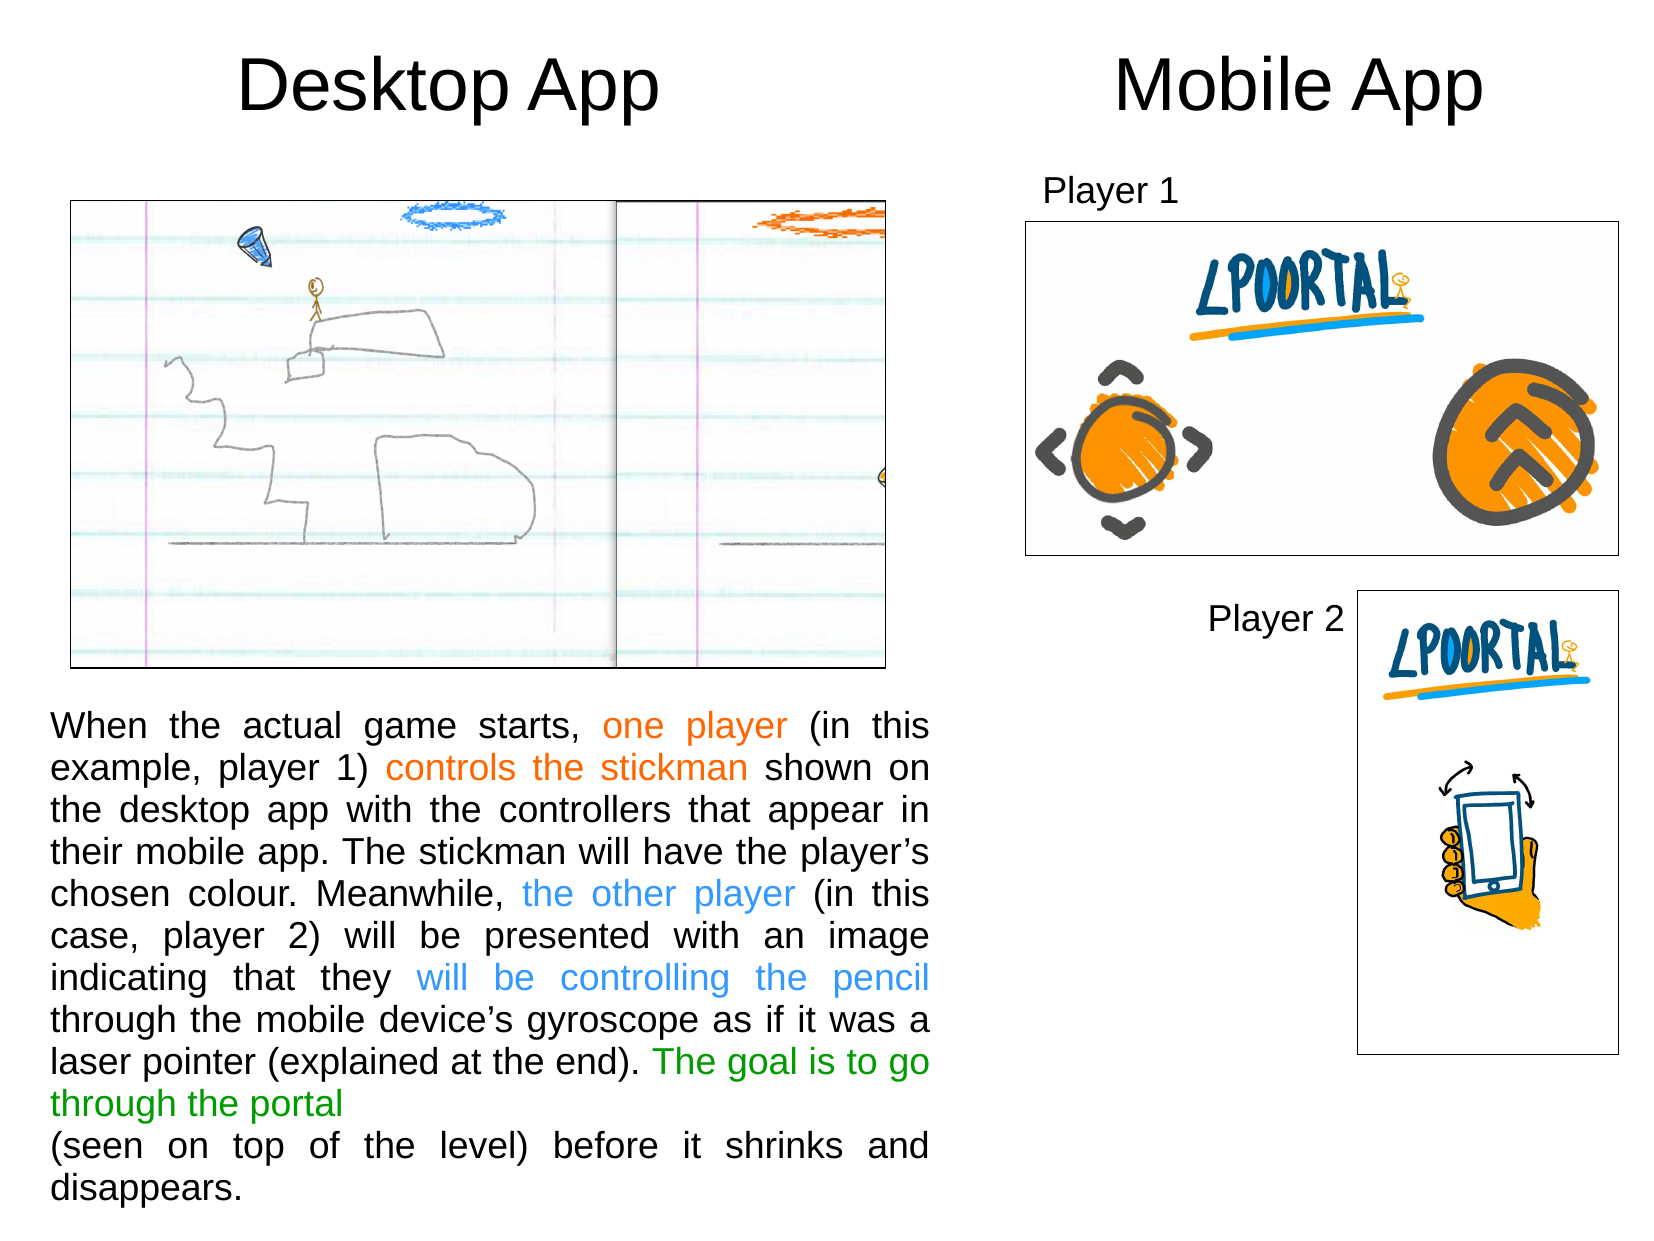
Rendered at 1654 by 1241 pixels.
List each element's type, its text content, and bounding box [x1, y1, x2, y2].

text_box Player 1 [1027, 162, 1241, 222]
picture [1025, 221, 1619, 556]
text_box Mobile App [1051, 35, 1548, 136]
text_box Desktop App [200, 35, 697, 219]
picture [70, 200, 886, 669]
text_box When the actual game starts, one player (in this example, player 1) controls the stickman shown on the desktop app with the controllers that appear in their mobile app. The stickman will have the player’s chosen colour. Meanwhile, the other player (in this case, player 2) will be presented with an image indicating that they will be controlling the pencil through the mobile device’s gyroscope as if it was a laser pointer (explained at the end). The goal is to go through the portal (seen on top of the level) before it shrinks and disappears. [35, 696, 945, 1241]
text_box Player 2 [1192, 590, 1406, 650]
picture [1357, 590, 1619, 1055]
